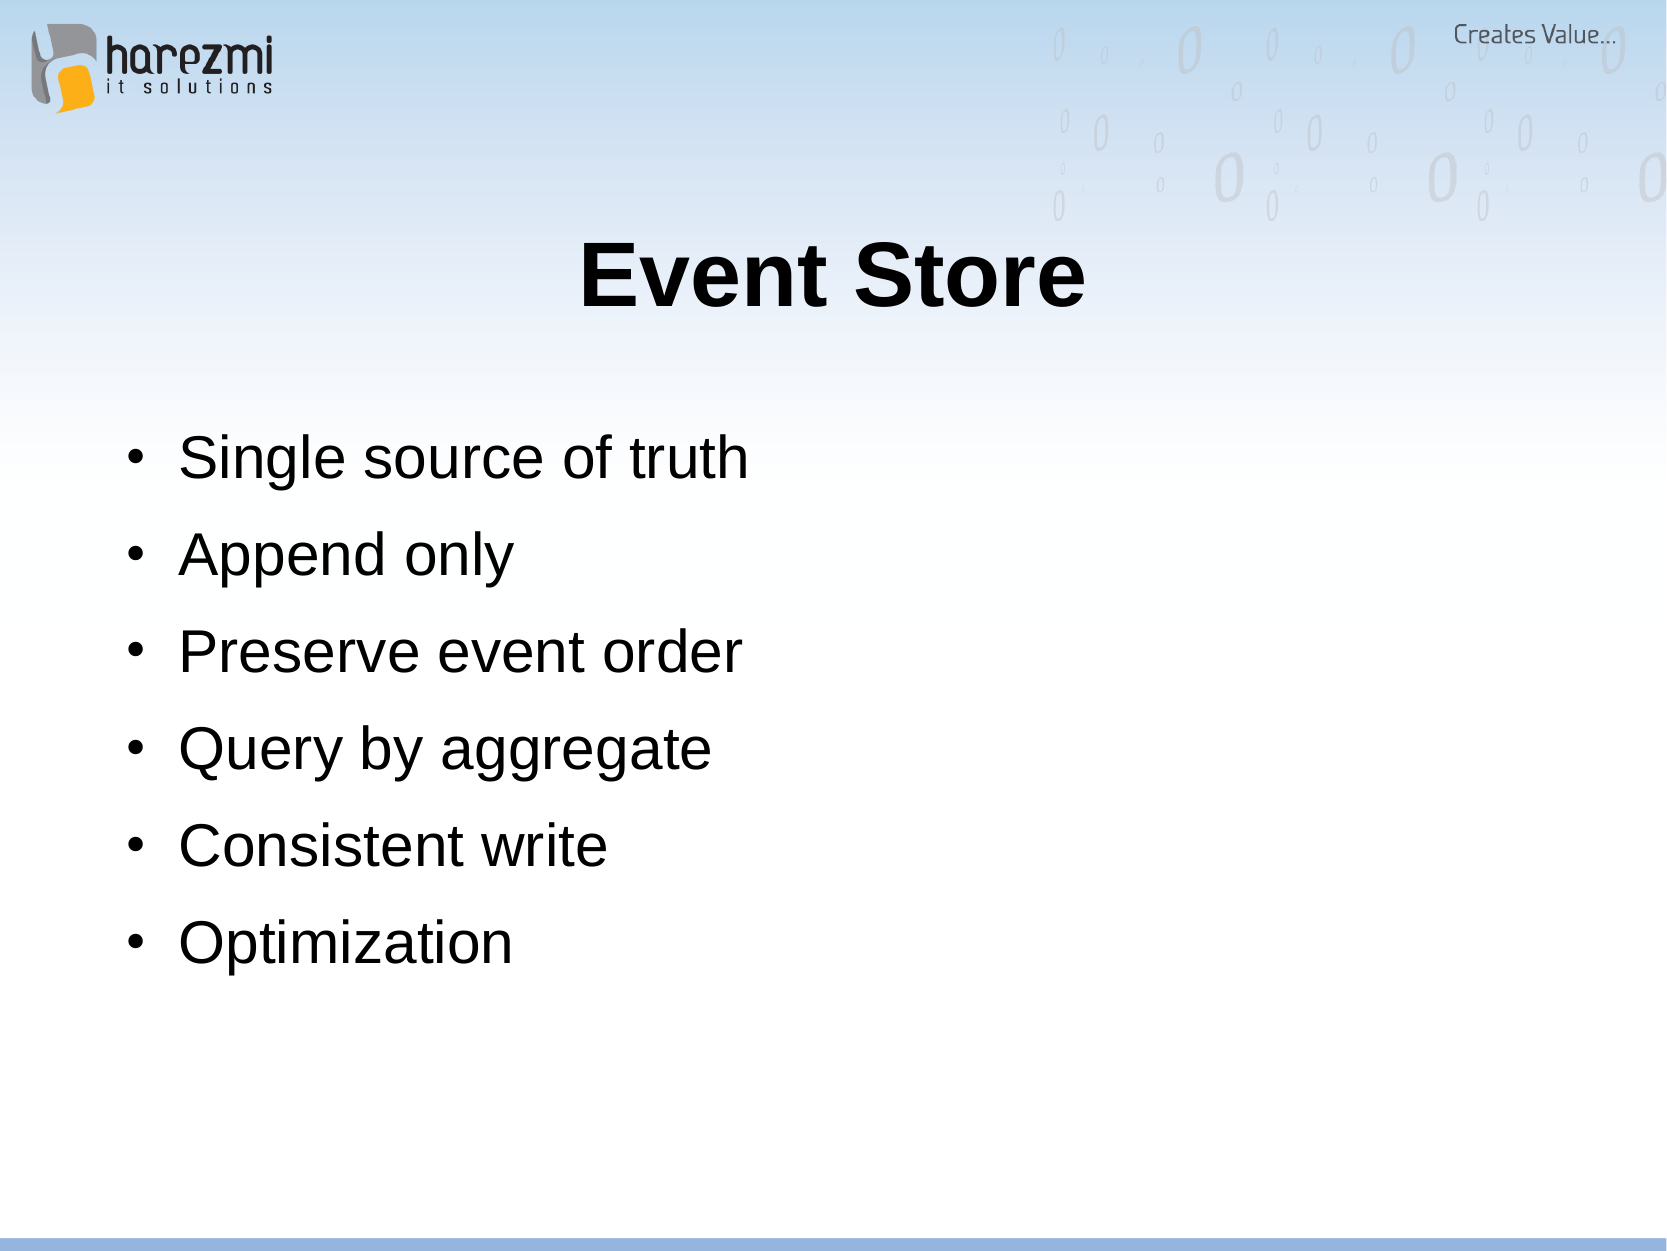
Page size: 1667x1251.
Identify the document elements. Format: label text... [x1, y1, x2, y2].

picture [0, 0, 1667, 1251]
text_box Event Store [83, 167, 1584, 377]
text_box Single source of truth Append only Preserve event order Query by aggregate Consistent write Optimization [124, 419, 1542, 946]
